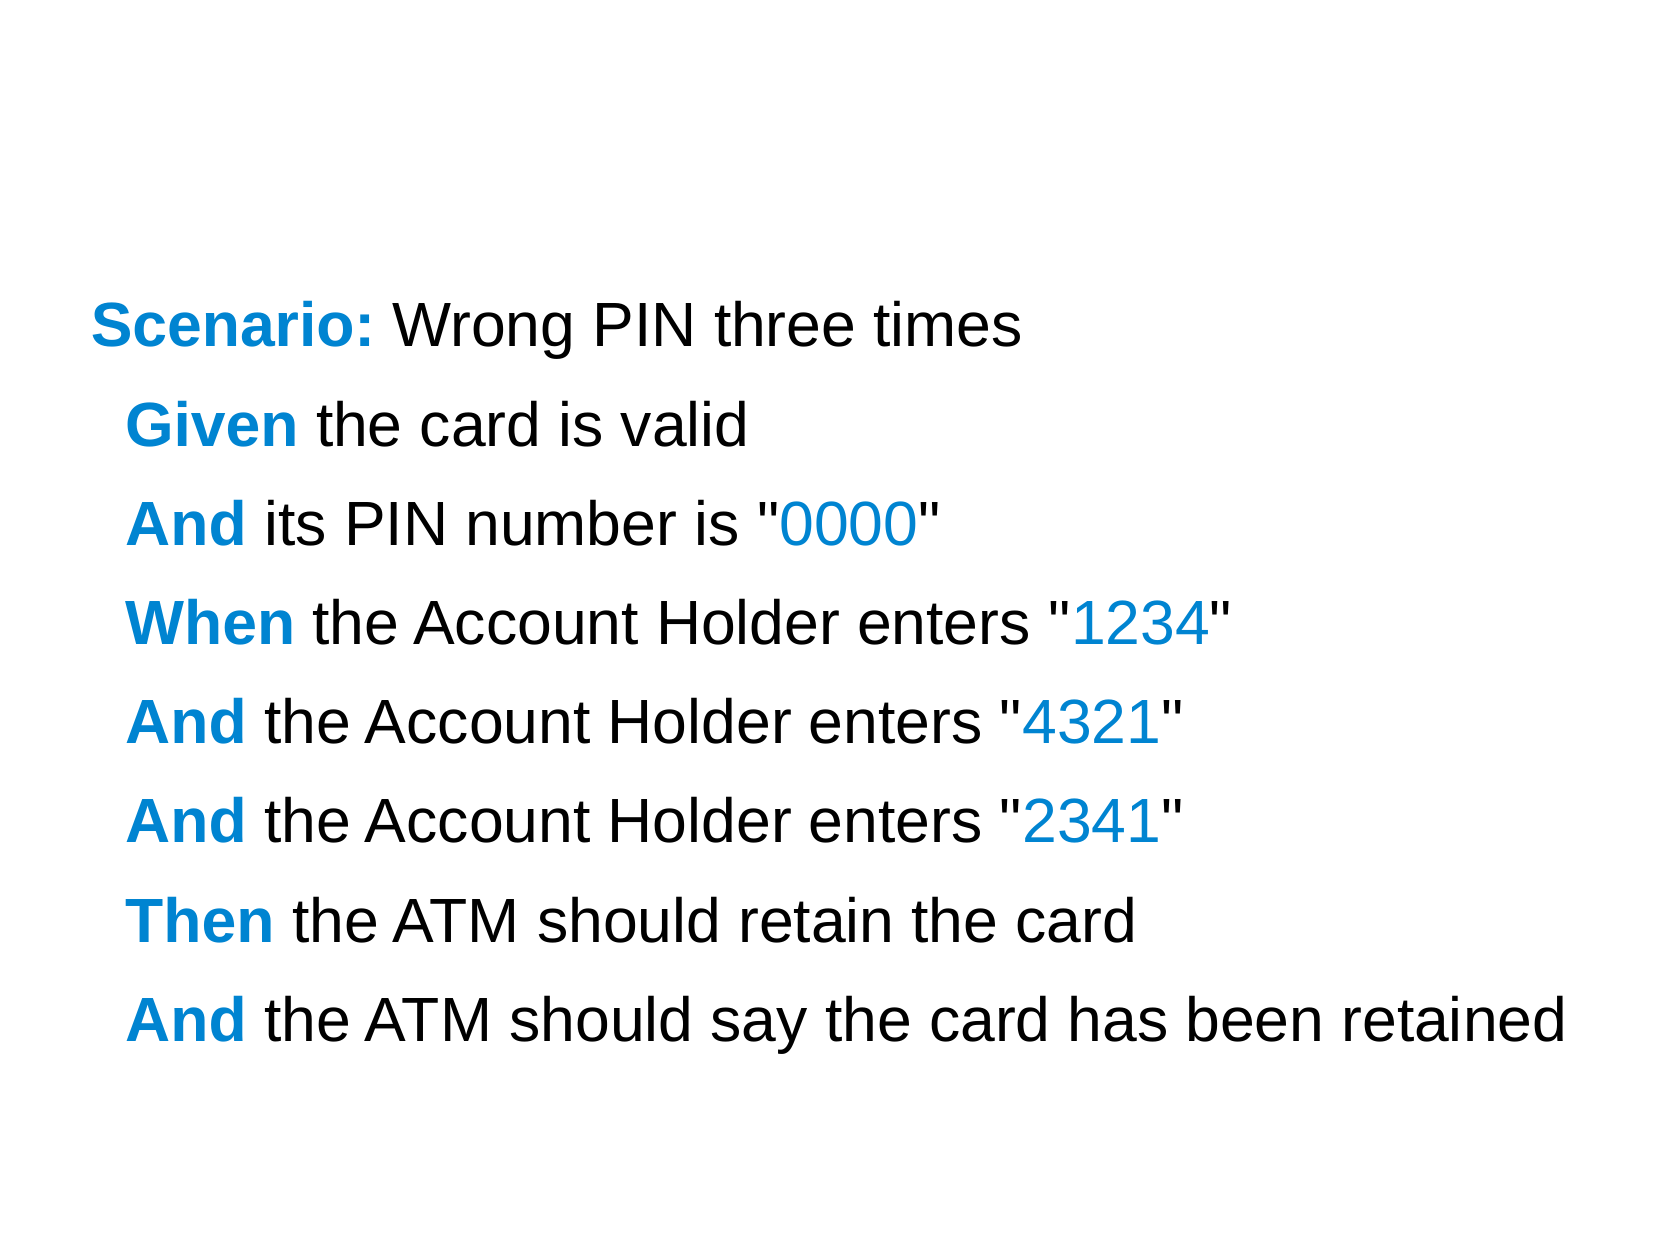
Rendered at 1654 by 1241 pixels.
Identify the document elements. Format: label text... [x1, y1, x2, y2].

list Scenario: Wrong PIN three times Given the card is valid And its PIN number is "0000" When the Account Holder enters "1234" And the Account Holder enters "4321" And the Account Holder enters "2341" Then the ATM should retain the card And the ATM should say the card has been retained [56, 290, 1598, 1109]
